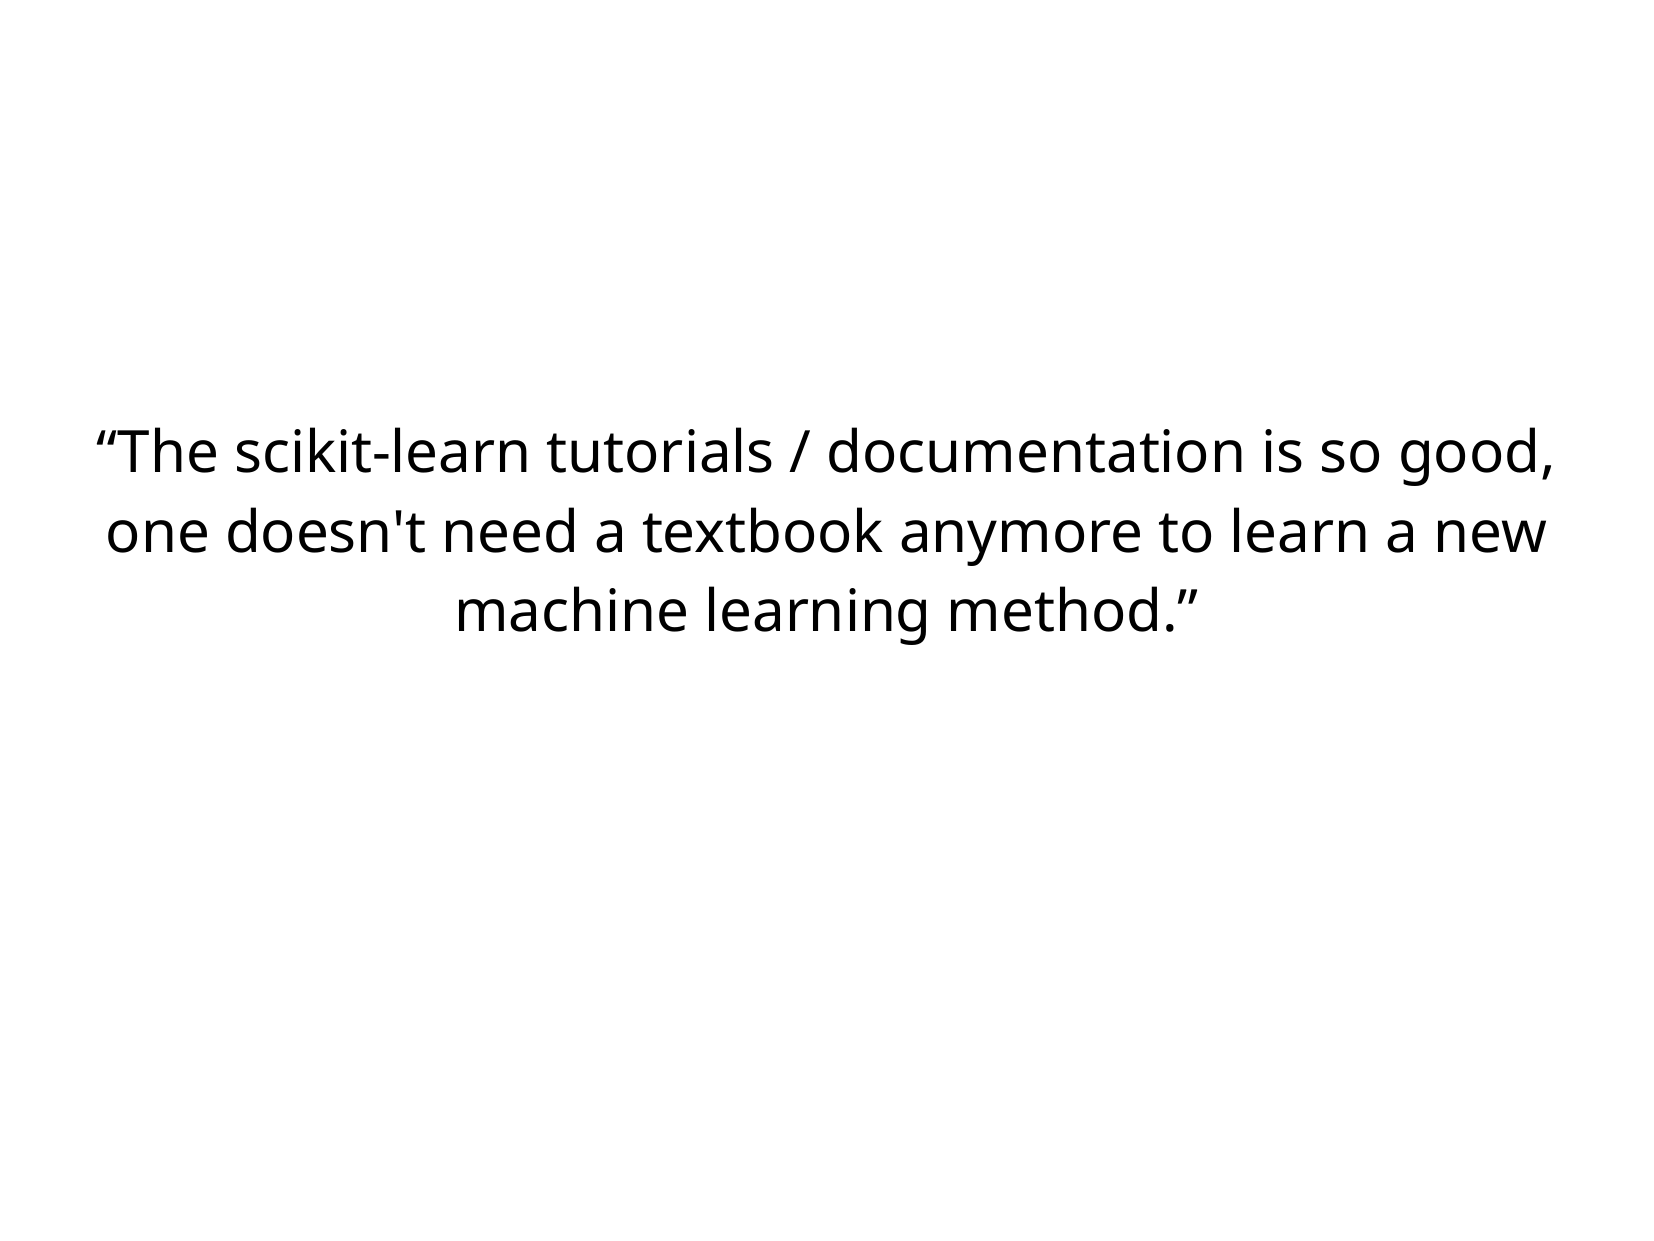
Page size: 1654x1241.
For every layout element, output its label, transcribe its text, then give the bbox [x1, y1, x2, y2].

subtitle “The scikit-learn tutorials / documentation is so good, one doesn't need a textbook anymore to learn a new machine learning method.” [82, 49, 1571, 1010]
